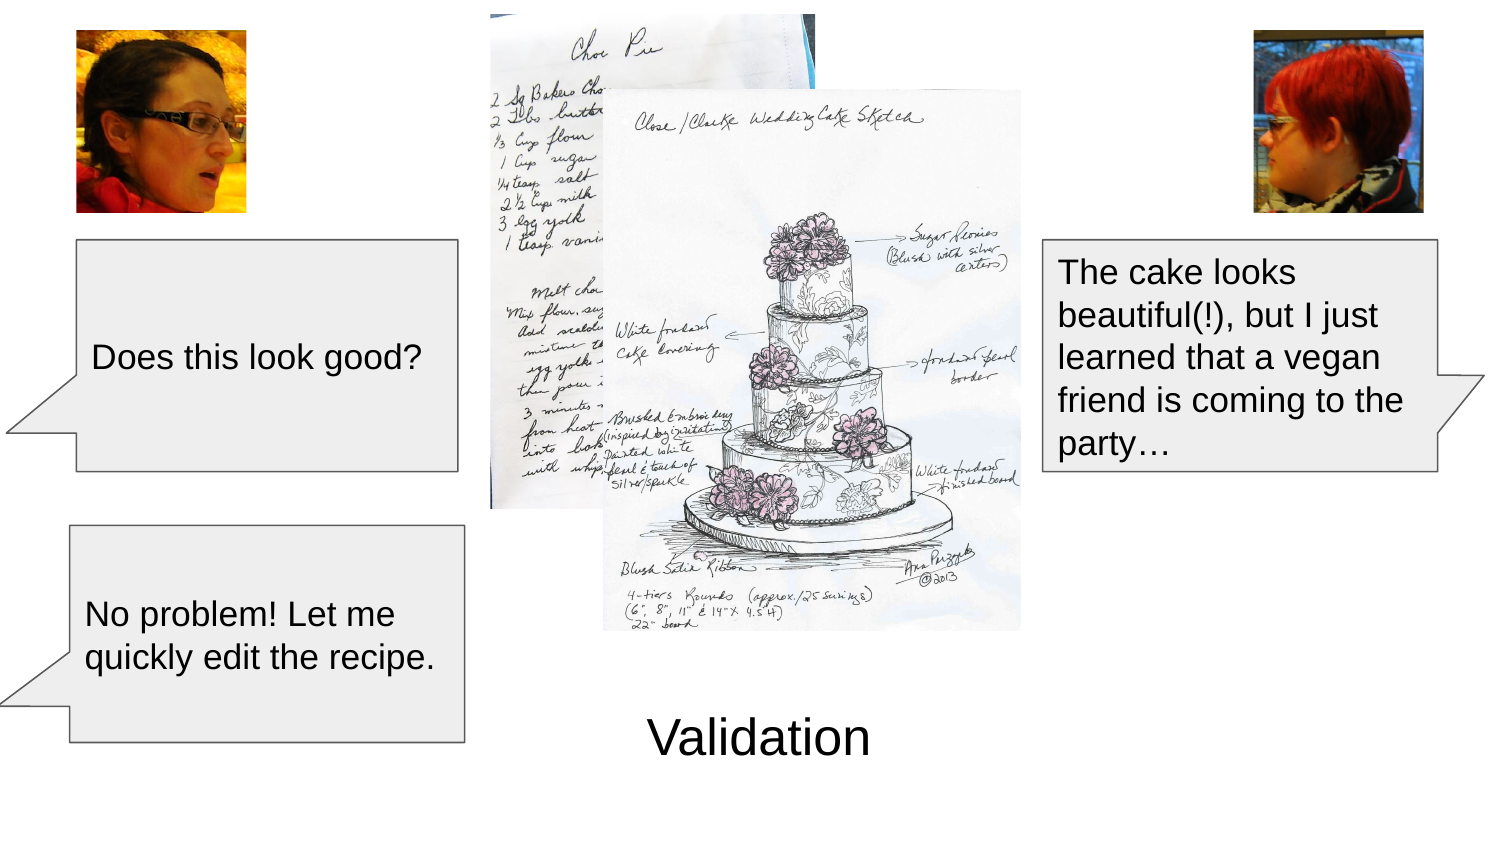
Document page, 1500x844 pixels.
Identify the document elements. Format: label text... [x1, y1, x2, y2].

picture [490, 14, 1021, 632]
text_box No problem! Let me quickly edit the recipe. [0, 525, 465, 743]
picture [1253, 30, 1424, 213]
text_box Does this look good? [6, 239, 458, 472]
text_box The cake looks beautiful(!), but I just learned that a vegan friend is coming to the party… [1042, 239, 1485, 472]
text_box Validation [493, 688, 1025, 782]
picture [76, 30, 247, 213]
